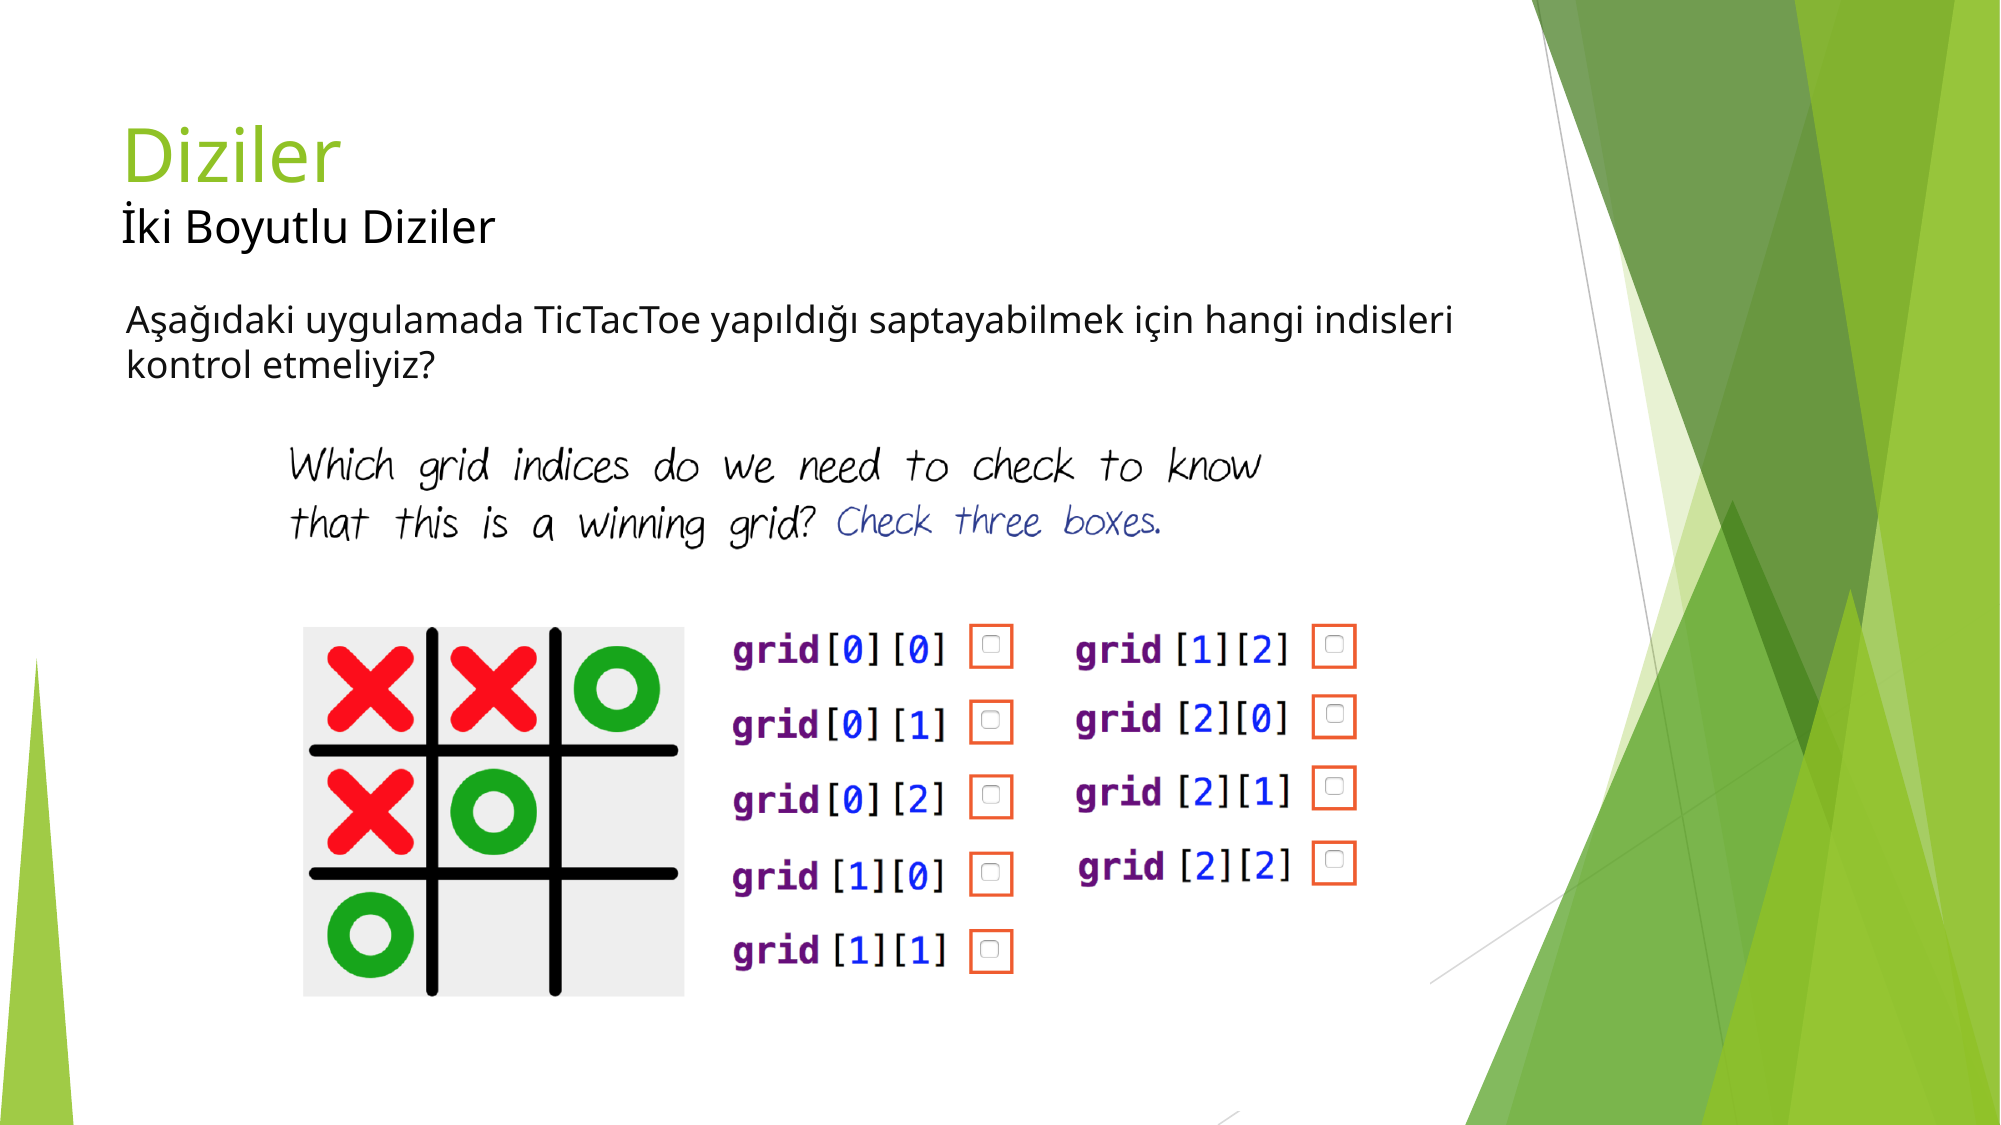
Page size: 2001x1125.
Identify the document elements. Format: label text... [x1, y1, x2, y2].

title Diziler İki Boyutlu Diziler [106, 99, 1517, 317]
text_box Aşağıdaki uygulamada TicTacToe yapıldığı saptayabilmek için hangi indisleri kontrol etmeliyiz? [111, 288, 1517, 697]
picture [202, 425, 1430, 1111]
